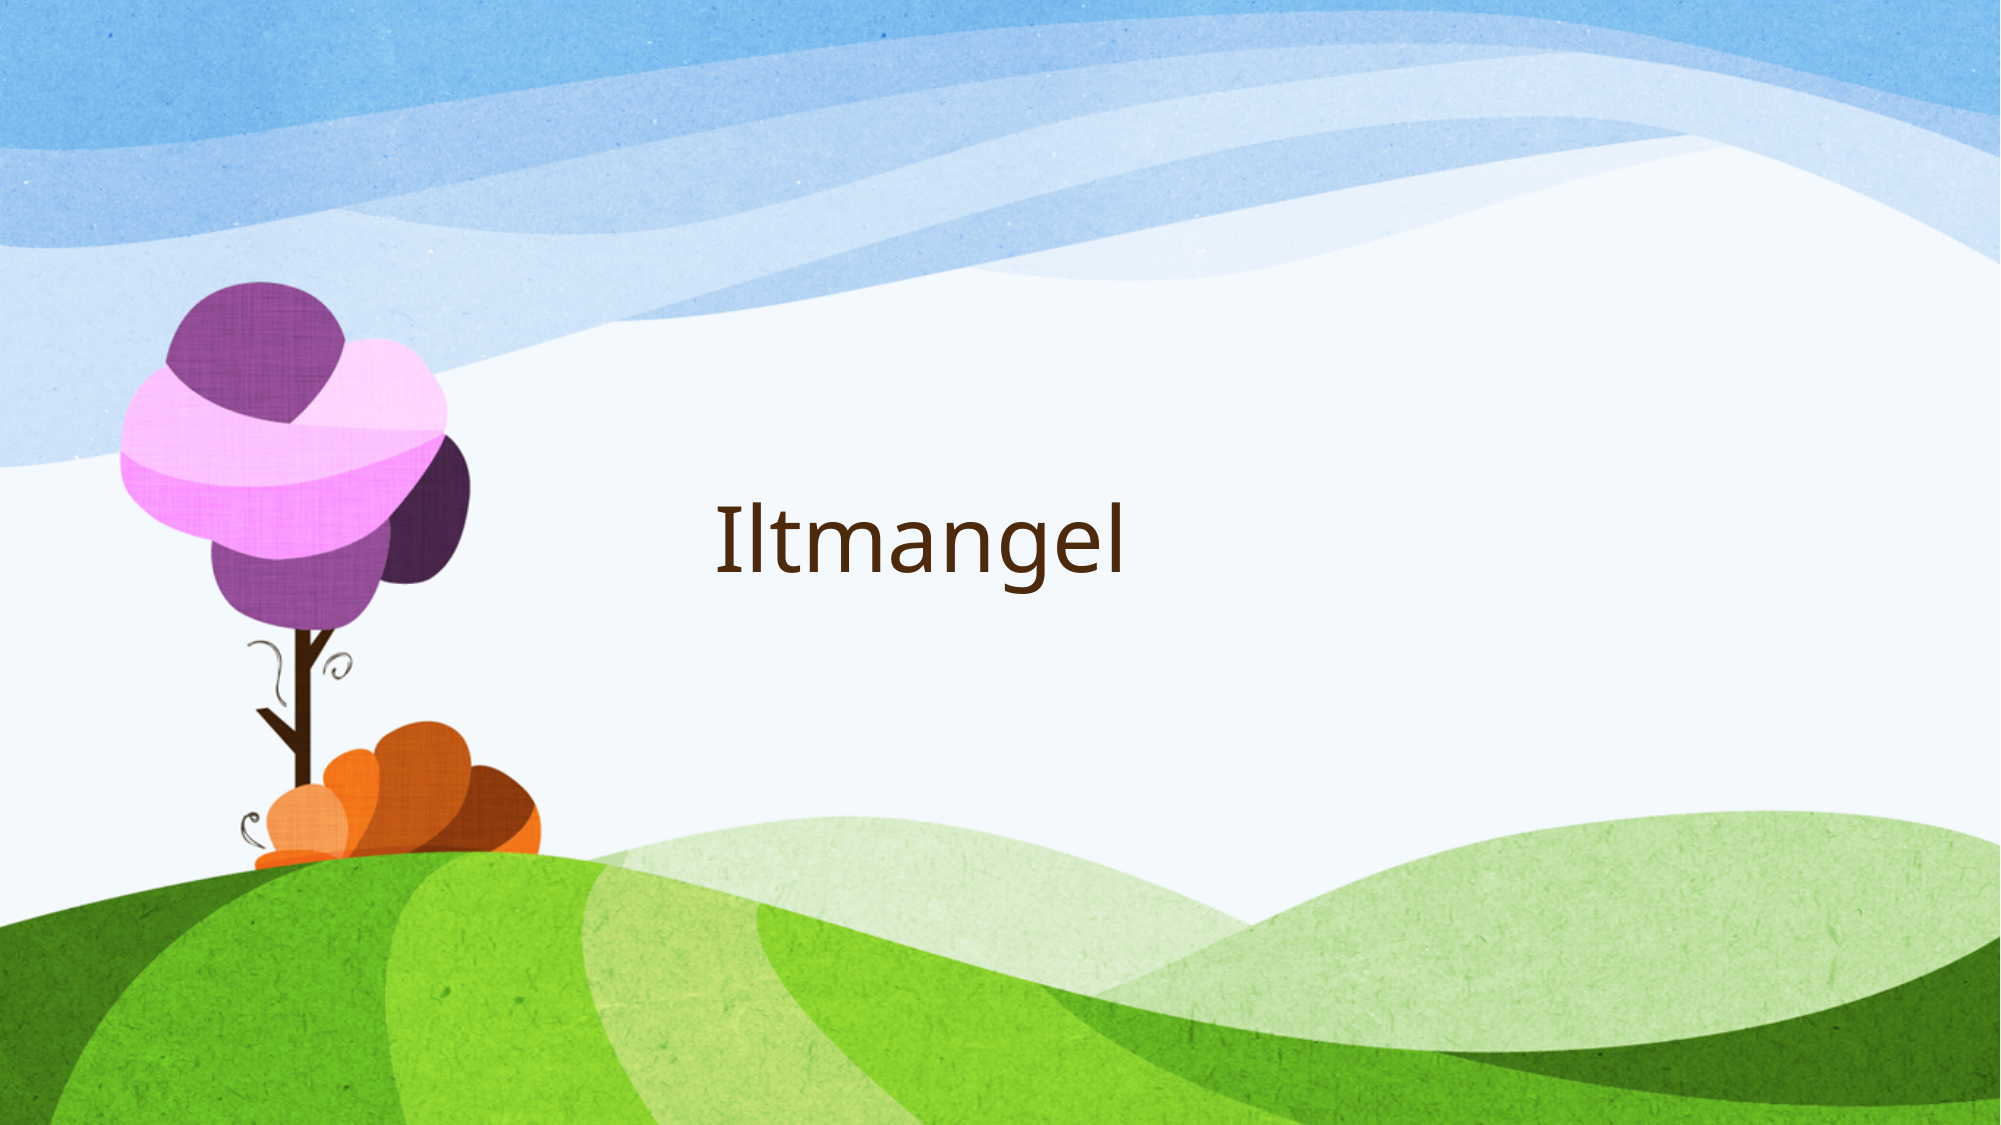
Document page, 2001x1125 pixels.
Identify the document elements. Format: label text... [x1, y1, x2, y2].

picture [0, 0, 2001, 1125]
title Iltmangel [699, 299, 1825, 600]
